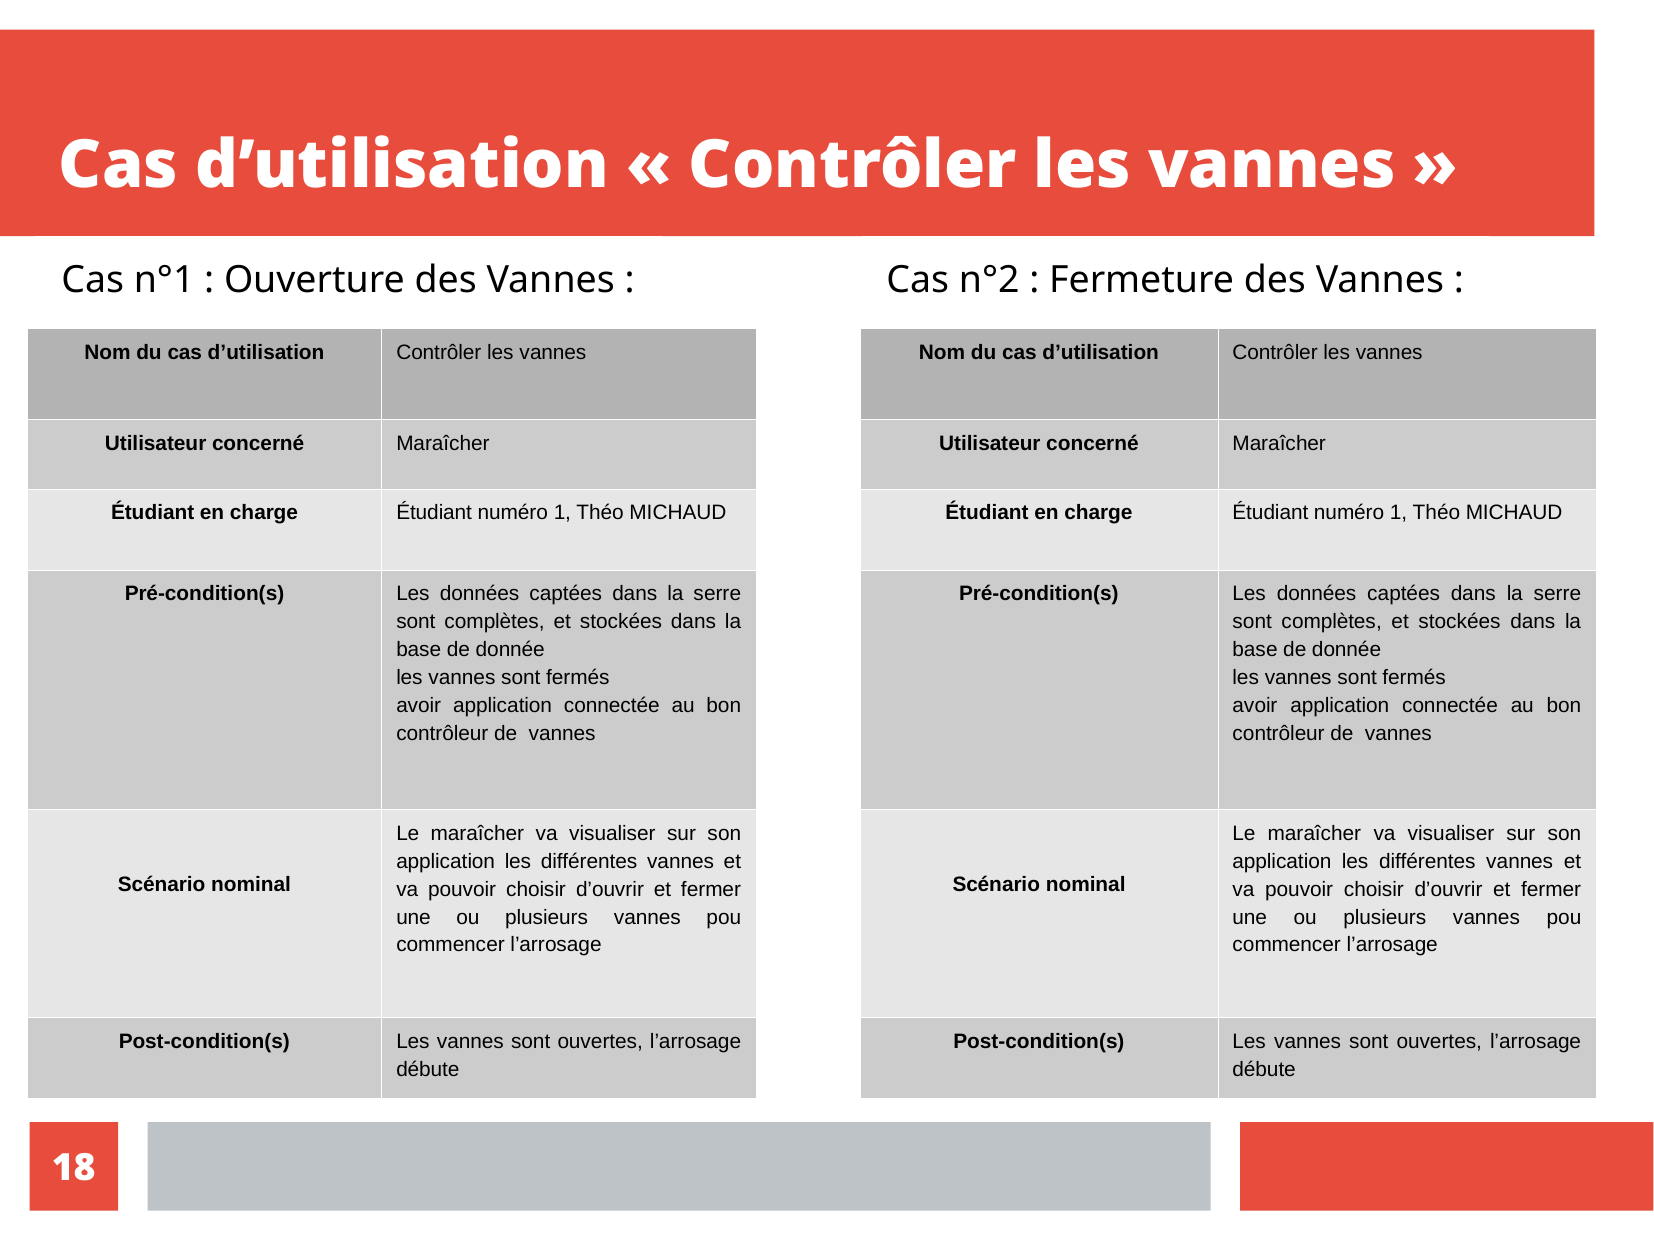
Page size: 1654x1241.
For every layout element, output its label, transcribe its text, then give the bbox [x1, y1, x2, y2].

table_cell Étudiant en charge [28, 490, 381, 570]
table_cell Les données captées dans la serre sont complètes, et stockées dans la base de donnée les vannes sont fermés avoir application connectée au bon contrôleur de vannes [382, 571, 756, 809]
table_cell Utilisateur concerné [861, 420, 1218, 489]
table_cell Les vannes sont ouvertes, l’arrosage débute [1219, 1018, 1596, 1098]
table_cell Maraîcher [382, 420, 756, 489]
title Cas d’utilisation « Contrôler les vannes » [59, 59, 1595, 207]
table_cell Étudiant en charge [861, 490, 1218, 570]
table_cell Scénario nominal [861, 810, 1218, 1017]
table_header Nom du cas d’utilisation [28, 329, 381, 419]
table_header Nom du cas d’utilisation [861, 329, 1218, 419]
table_cell Les données captées dans la serre sont complètes, et stockées dans la base de donnée les vannes sont fermés avoir application connectée au bon contrôleur de vannes [1219, 571, 1596, 809]
table_header Contrôler les vannes [382, 329, 756, 419]
table_cell Étudiant numéro 1, Théo MICHAUD [382, 490, 756, 570]
table_cell Étudiant numéro 1, Théo MICHAUD [1219, 490, 1596, 570]
table_header Contrôler les vannes [1219, 329, 1596, 419]
table_cell Les vannes sont ouvertes, l’arrosage débute [382, 1018, 756, 1098]
table_cell Utilisateur concerné [28, 420, 381, 489]
table_cell Pré-condition(s) [28, 571, 381, 809]
table_cell Maraîcher [1219, 420, 1596, 489]
table_cell Post-condition(s) [28, 1018, 381, 1098]
table_cell Pré-condition(s) [861, 571, 1218, 809]
table_cell Le maraîcher va visualiser sur son application les différentes vannes et va pouvoir choisir d’ouvrir et fermer une ou plusieurs vannes pou commencer l’arrosage [1219, 810, 1596, 1017]
table_cell Scénario nominal [28, 810, 381, 1017]
text_box Cas n°1 : Ouverture des Vannes : [35, 236, 662, 319]
table_cell Le maraîcher va visualiser sur son application les différentes vannes et va pouvoir choisir d’ouvrir et fermer une ou plusieurs vannes pou commencer l’arrosage [382, 810, 756, 1017]
table_cell Post-condition(s) [861, 1018, 1218, 1098]
text_box Cas n°2 : Fermeture des Vannes : [862, 236, 1489, 319]
